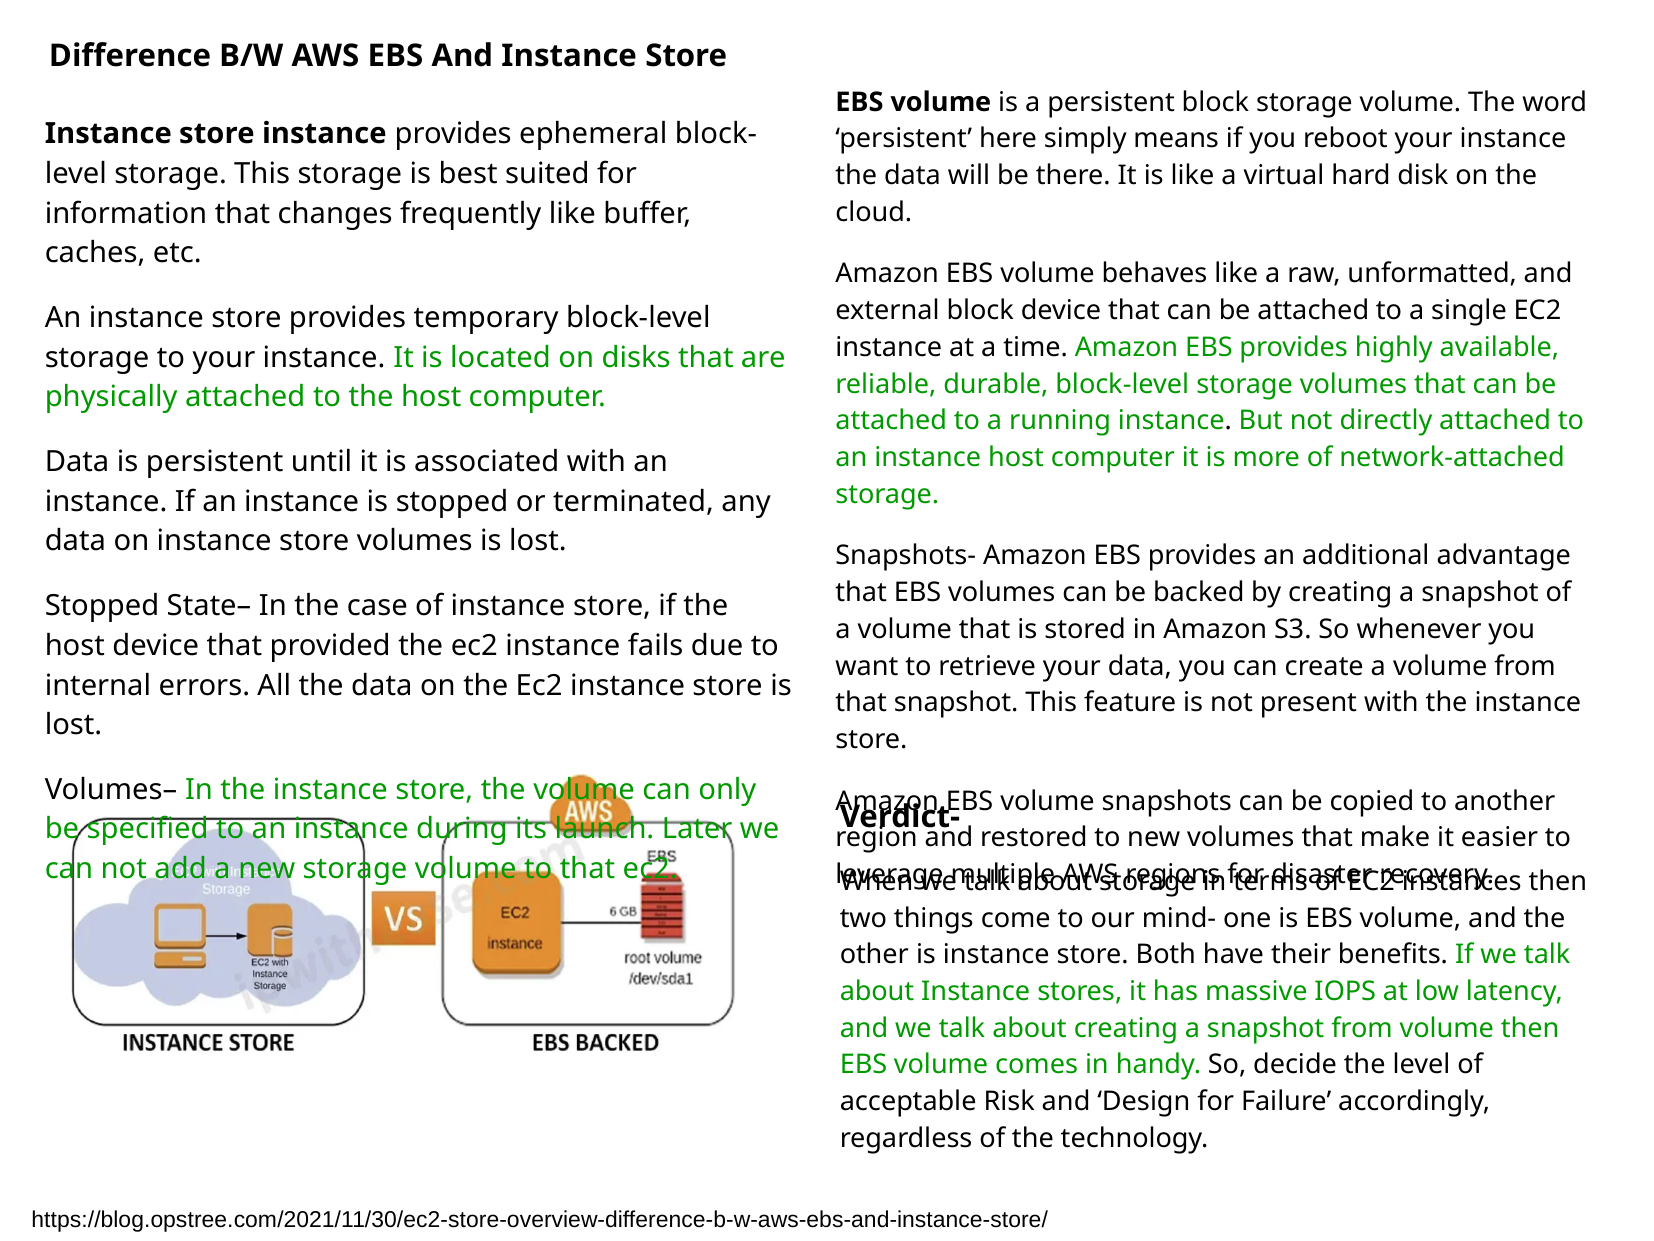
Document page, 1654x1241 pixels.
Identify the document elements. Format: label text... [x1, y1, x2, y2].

text_box https://blog.opstree.com/2021/11/30/ec2-store-overview-difference-b-w-aws-ebs-and-instance-store/ [16, 1199, 1126, 1241]
text_box Instance store instance provides ephemeral block-level storage. This storage is best suited for information that changes frequently like buffer, caches, etc. An instance store provides temporary block-level storage to your instance. It is located on disks that are physically attached to the host computer. Data is persistent until it is associated with an instance. If an instance is stopped or terminated, any data on instance store volumes is lost. Stopped State– In the case of instance store, if the host device that provided the ec2 instance fails due to internal errors. All the data on the Ec2 instance store is lost. Volumes– In the instance store, the volume can only be specified to an instance during its launch. Later we can not add a new storage volume to that ec2. [30, 105, 811, 666]
picture [62, 870, 69, 876]
text_box EBS volume is a persistent block storage volume. The word ‘persistent’ here simply means if you reboot your instance the data will be there. It is like a virtual hard disk on the cloud. Amazon EBS volume behaves like a raw, unformatted, and external block device that can be attached to a single EC2 instance at a time. Amazon EBS provides highly available, reliable, durable, block-level storage volumes that can be attached to a running instance. But not directly attached to an instance host computer it is more of network-attached storage. Snapshots- Amazon EBS provides an additional advantage that EBS volumes can be backed by creating a snapshot of a volume that is stored in Amazon S3. So whenever you want to retrieve your data, you can create a volume from that snapshot. This feature is not present with the instance store. Amazon EBS volume snapshots can be copied to another region and restored to new volumes that make it easier to leverage multiple AWS regions for disaster recovery. [820, 75, 1607, 637]
text_box Difference B/W AWS EBS And Instance Store [33, 25, 766, 76]
text_box Verdict- When we talk about storage in terms of EC2 instances then two things come to our mind- one is EBS volume, and the other is instance store. Both have their benefits. If we talk about Instance stores, it has massive IOPS at low latency, and we talk about creating a snapshot from volume then EBS volume comes in handy. So, decide the level of acceptable Risk and ‘Design for Failure’ accordingly, regardless of the technology. [825, 786, 1621, 1081]
picture [60, 764, 762, 1081]
